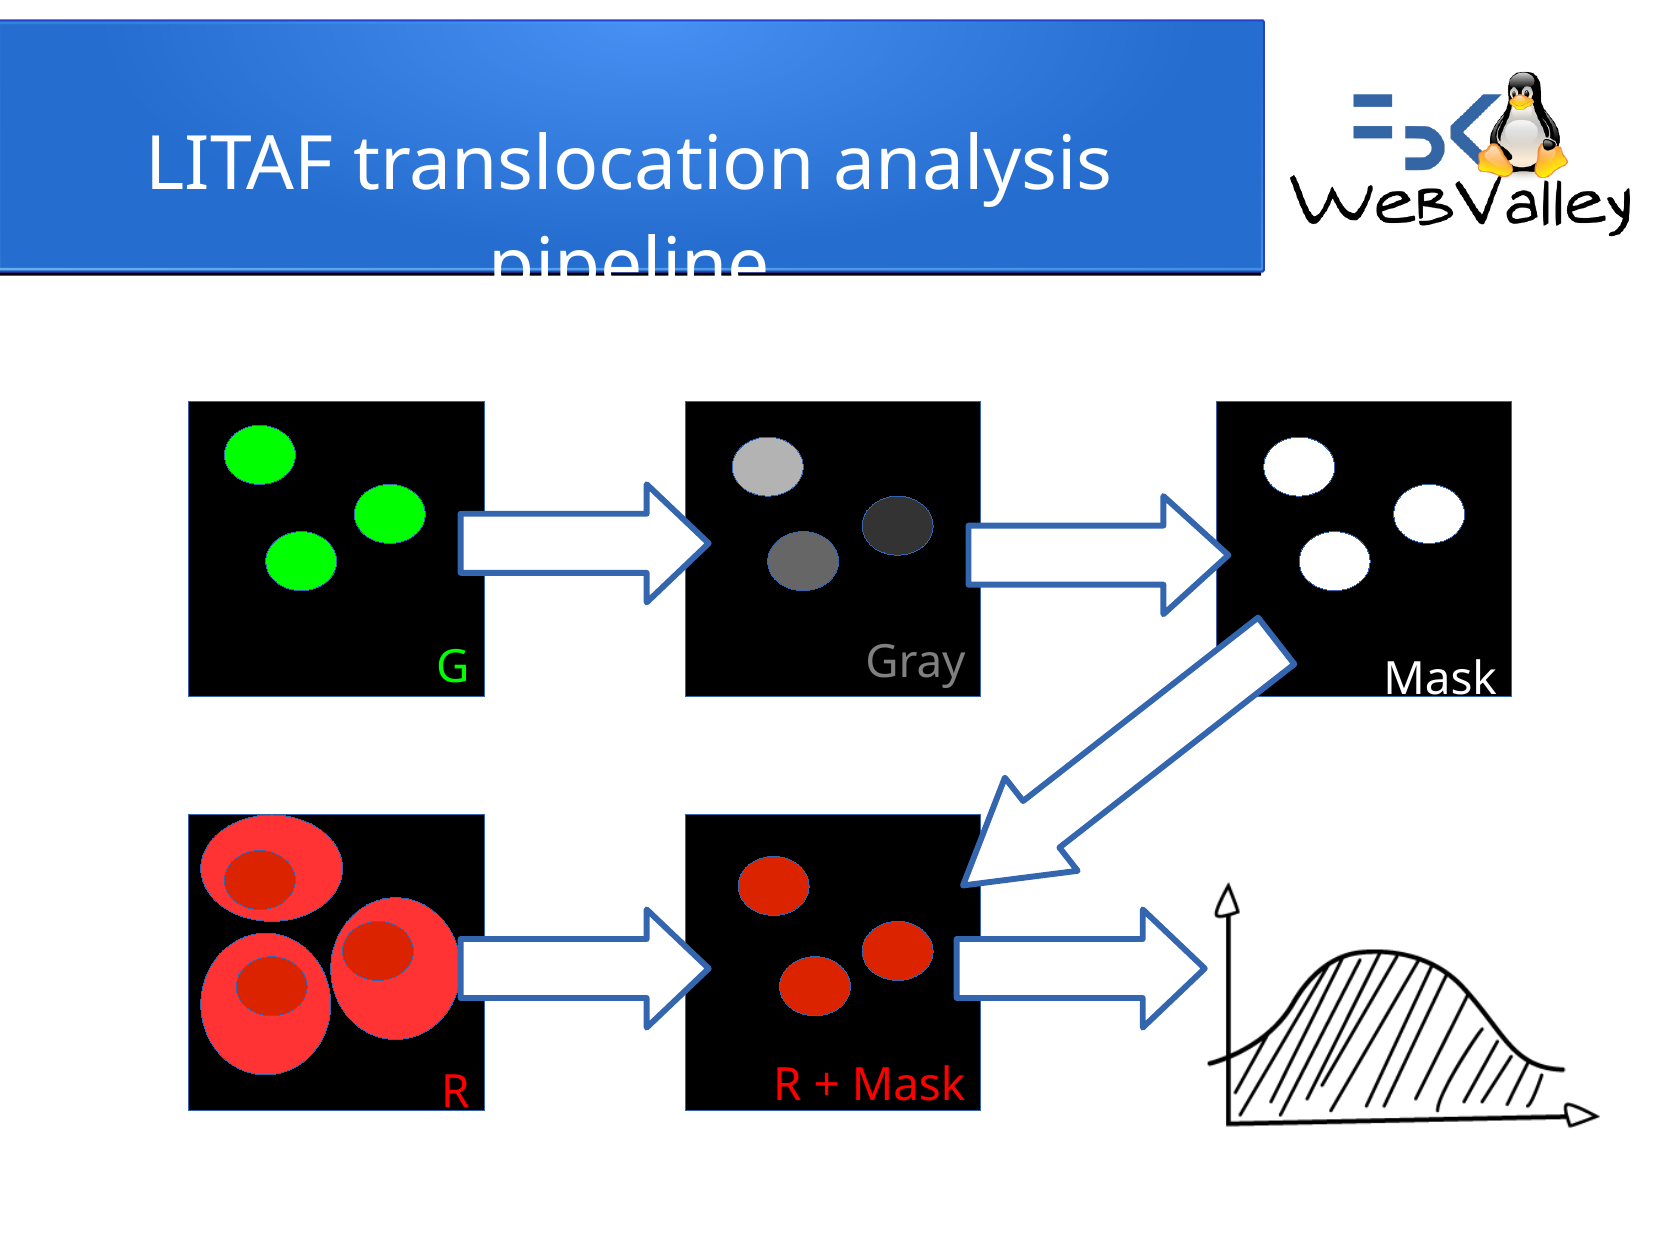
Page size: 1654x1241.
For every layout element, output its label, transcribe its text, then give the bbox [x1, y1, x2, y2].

text_box Mask [1346, 637, 1512, 705]
text_box R [342, 1051, 485, 1118]
picture [1027, 722, 1123, 797]
text_box Gray [826, 621, 981, 688]
text_box LITAF translocation analysis pipeline [0, 101, 1262, 201]
text_box [188, 401, 1512, 1111]
text_box G [401, 625, 485, 693]
text_box R + Mask [732, 1043, 981, 1111]
picture [1027, 722, 1654, 1241]
picture [1290, 70, 1630, 237]
